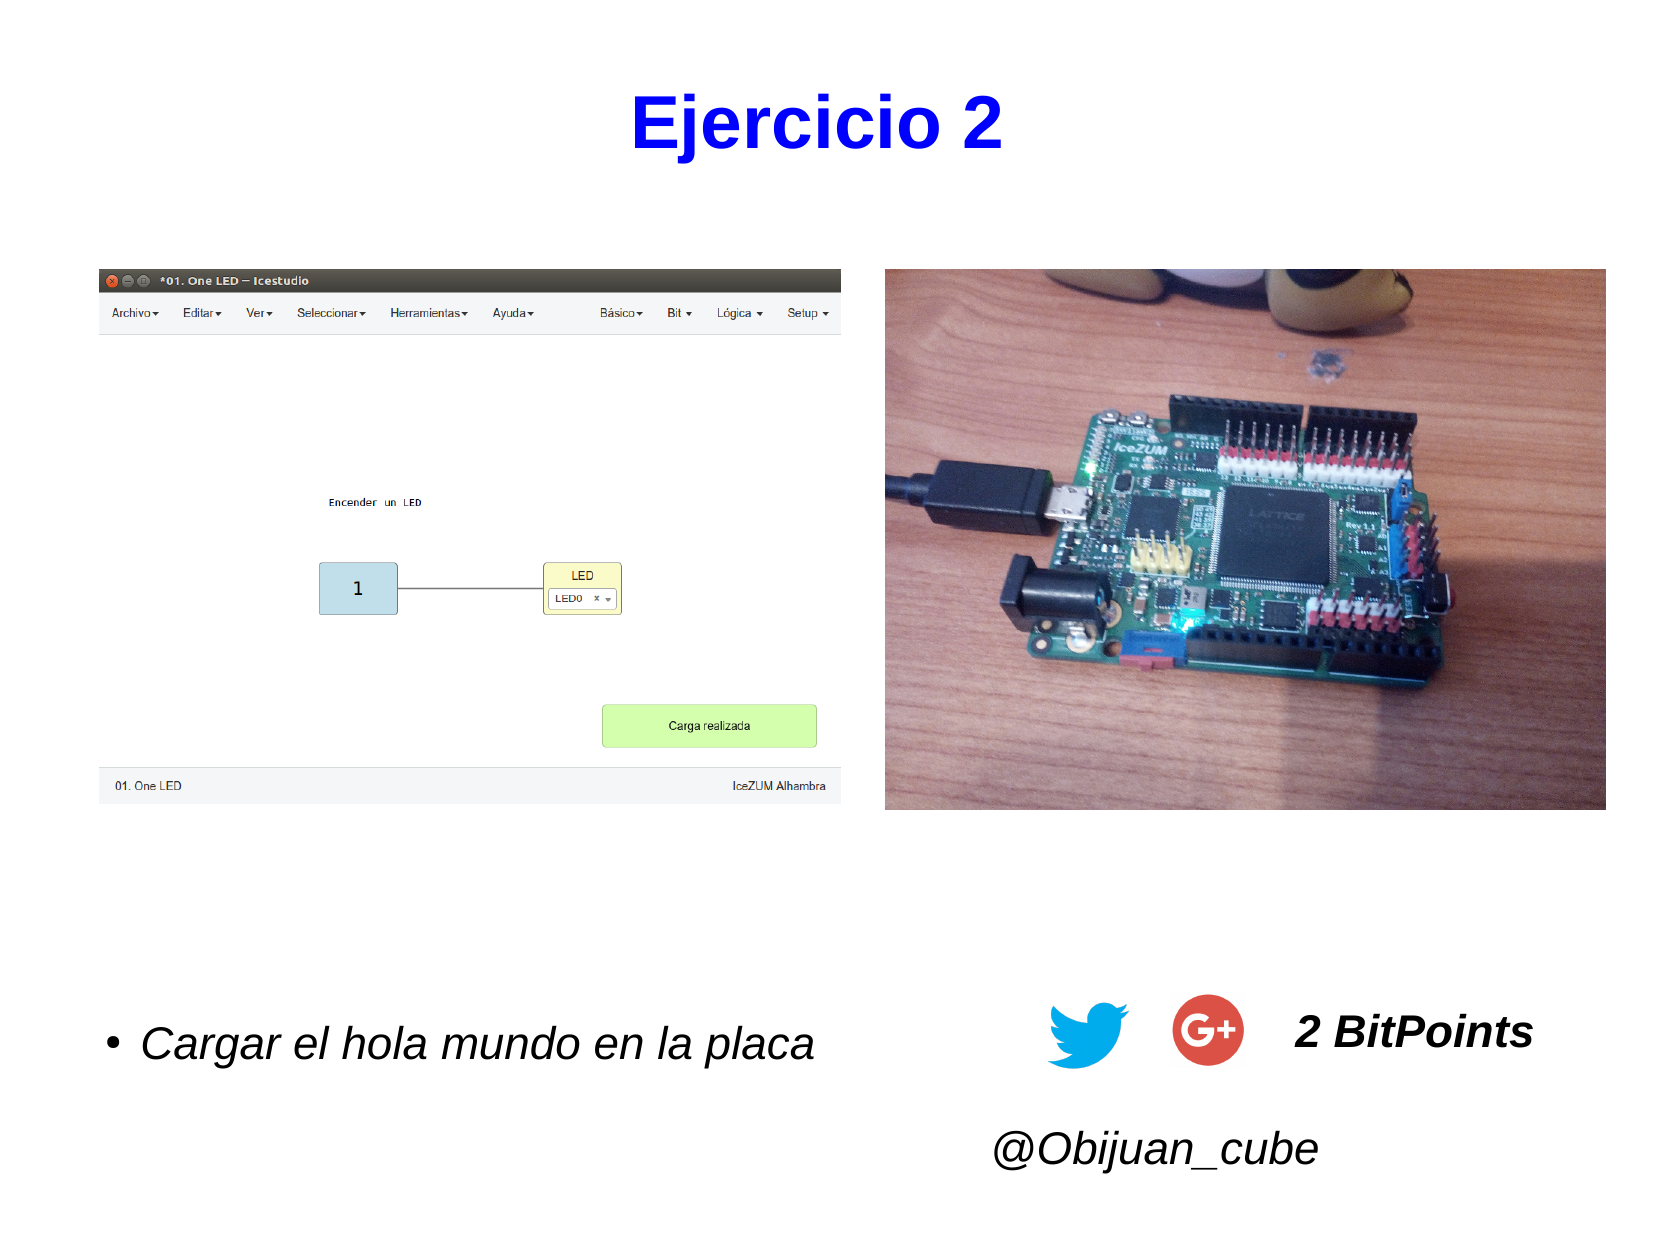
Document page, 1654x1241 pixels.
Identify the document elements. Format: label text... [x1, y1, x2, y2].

picture [1170, 992, 1246, 1068]
text_box 2 BitPoints [1260, 979, 1561, 1083]
text_box Cargar el hola mundo en la placa [105, 992, 841, 1096]
text_box @Obijuan_cube [975, 1097, 1336, 1201]
picture [885, 269, 1606, 811]
text_box Ejercicio 2 [90, 73, 1546, 257]
picture [1035, 996, 1141, 1075]
picture [99, 269, 841, 804]
